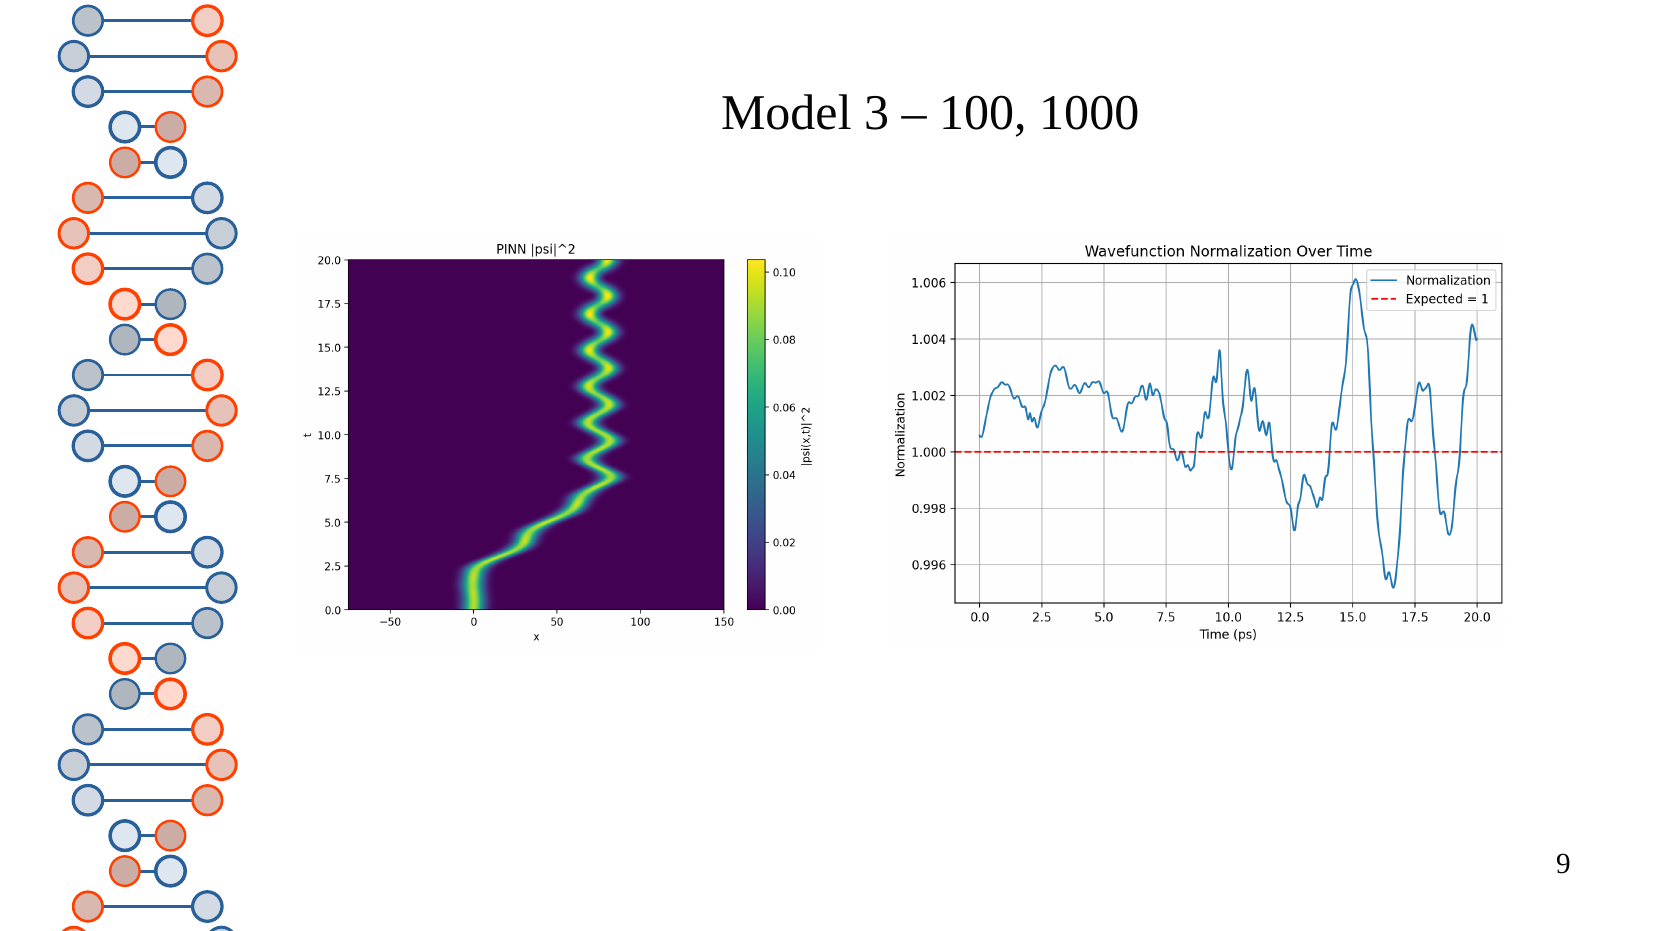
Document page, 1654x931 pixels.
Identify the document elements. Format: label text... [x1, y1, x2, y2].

title Model 3 – 100, 1000 [265, 35, 1595, 189]
picture [885, 236, 1510, 650]
picture [295, 236, 818, 650]
